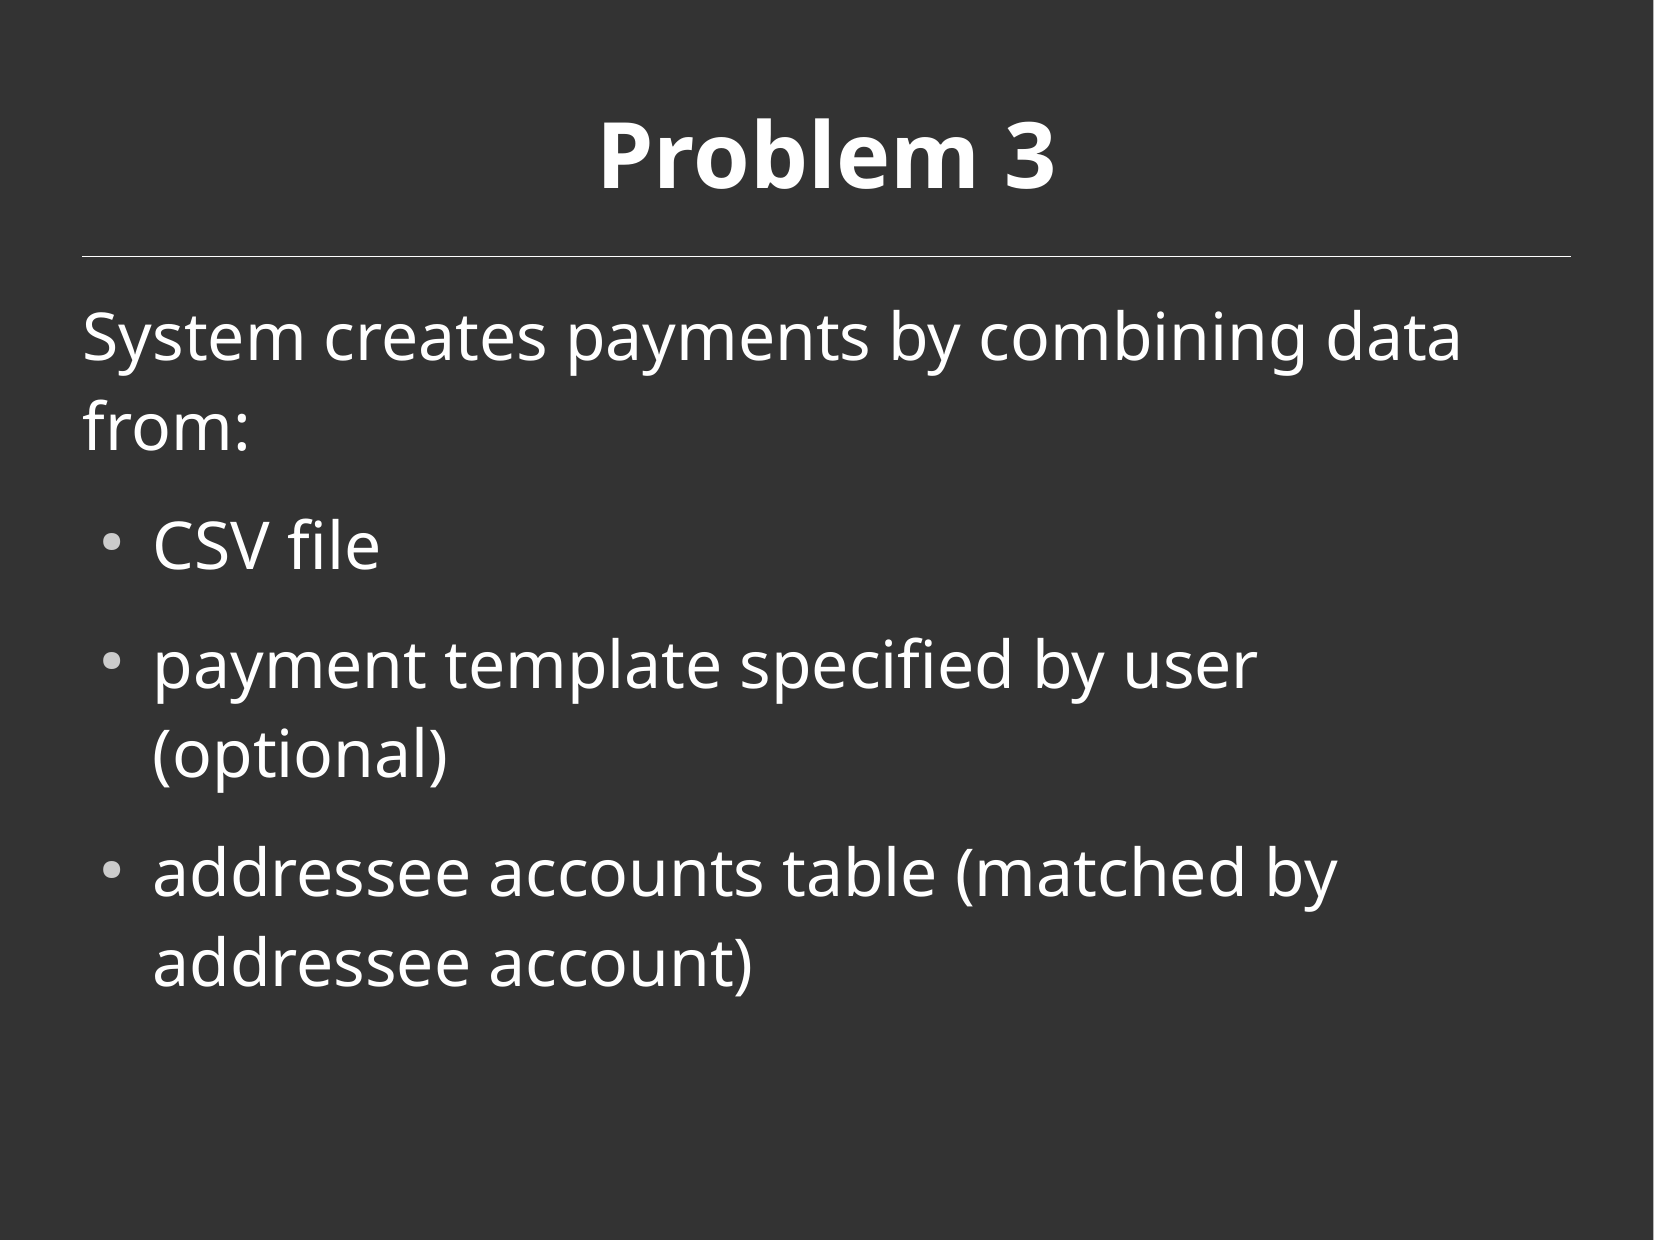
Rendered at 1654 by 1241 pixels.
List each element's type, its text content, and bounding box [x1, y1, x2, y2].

list System creates payments by combining data from: CSV file payment template specified by user (optional) addressee accounts table (matched by addressee account) [82, 290, 1571, 1010]
title Problem 3 [82, 49, 1571, 257]
